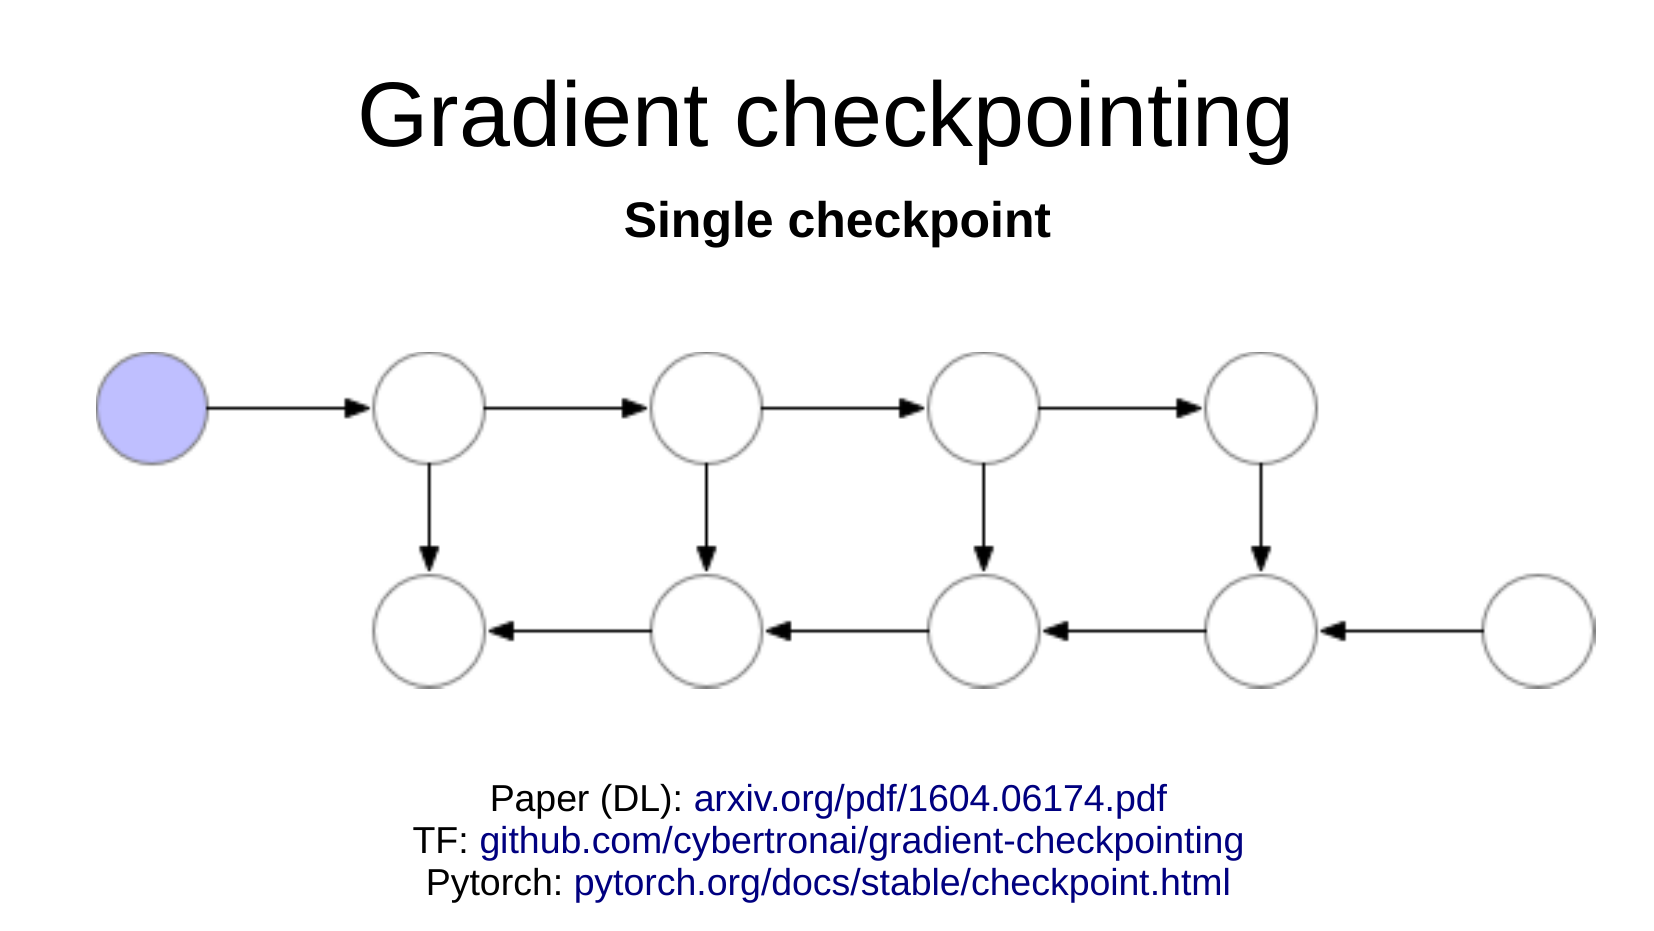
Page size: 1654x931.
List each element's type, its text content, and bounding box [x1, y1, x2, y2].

text_box Single checkpoint [570, 184, 1105, 256]
picture [96, 352, 1596, 689]
text_box Paper (DL): arxiv.org/pdf/1604.06174.pdf TF: github.com/cybertronai/gradient-checkpointing Pytorch: pytorch.org/docs/stable/checkpoint.html [374, 770, 1283, 931]
title Gradient checkpointing [82, 37, 1571, 193]
